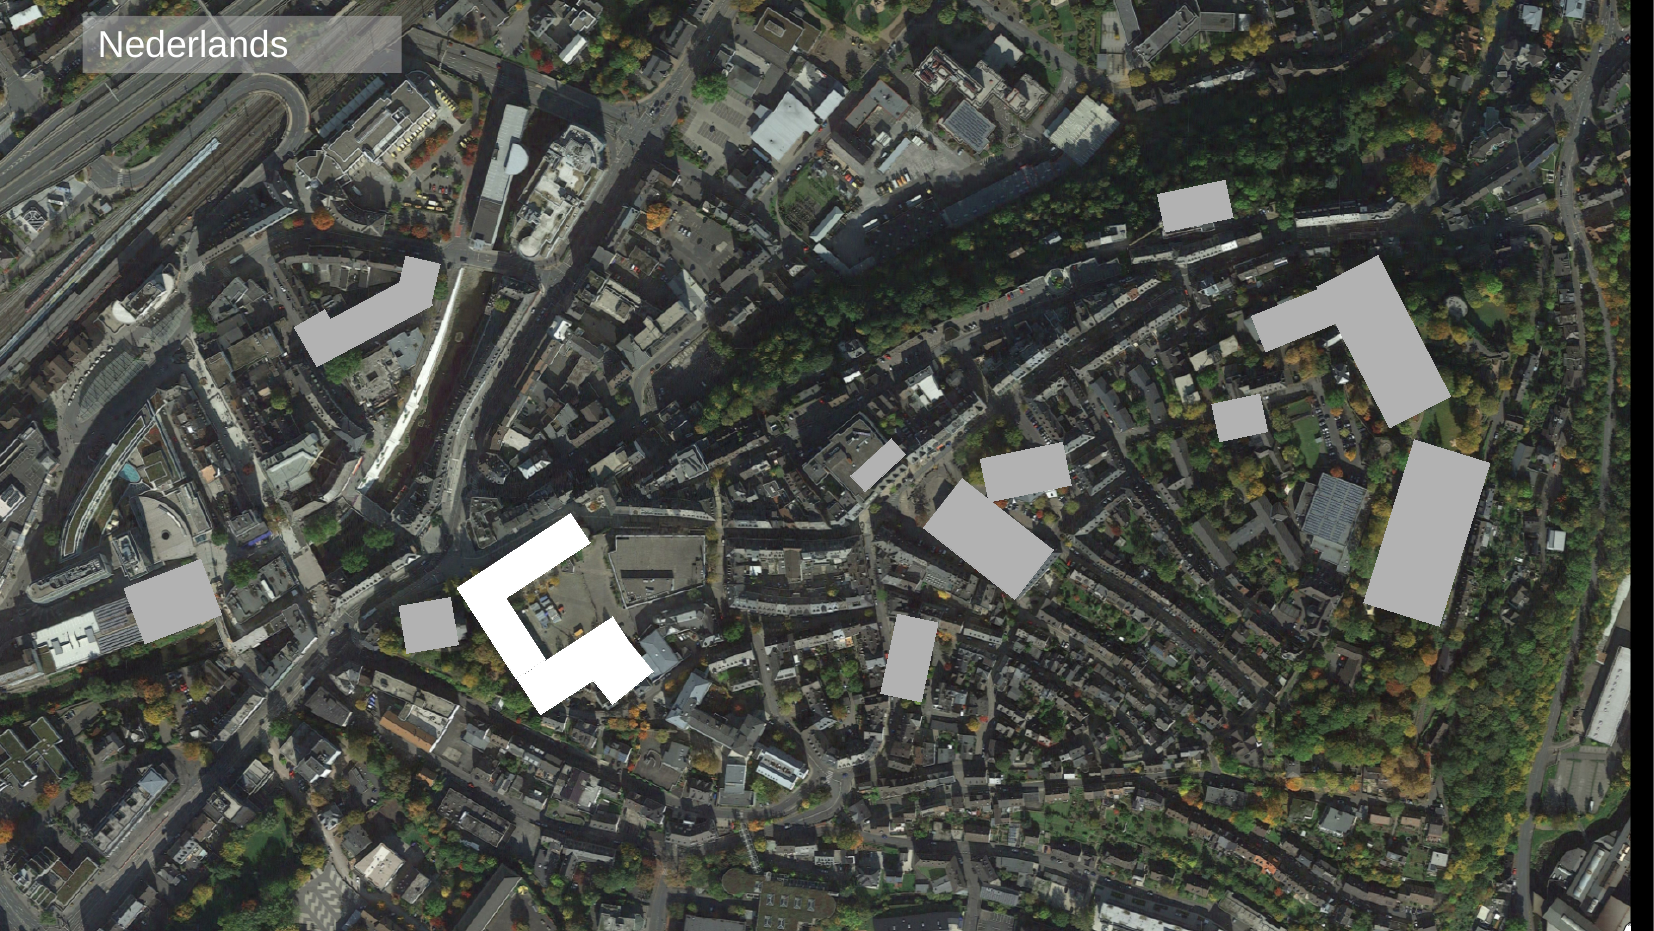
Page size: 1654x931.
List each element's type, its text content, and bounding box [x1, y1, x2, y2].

text_box [1363, 439, 1490, 627]
text_box [850, 438, 906, 492]
text_box [457, 513, 654, 715]
picture [0, 0, 1654, 931]
text_box [880, 614, 938, 702]
text_box [124, 559, 222, 644]
text_box [294, 256, 441, 367]
text_box [1251, 255, 1451, 428]
text_box [923, 442, 1072, 600]
text_box [1211, 394, 1268, 442]
text_box [399, 597, 459, 654]
text_box [1157, 180, 1234, 232]
text_box Nederlands [82, 15, 402, 73]
